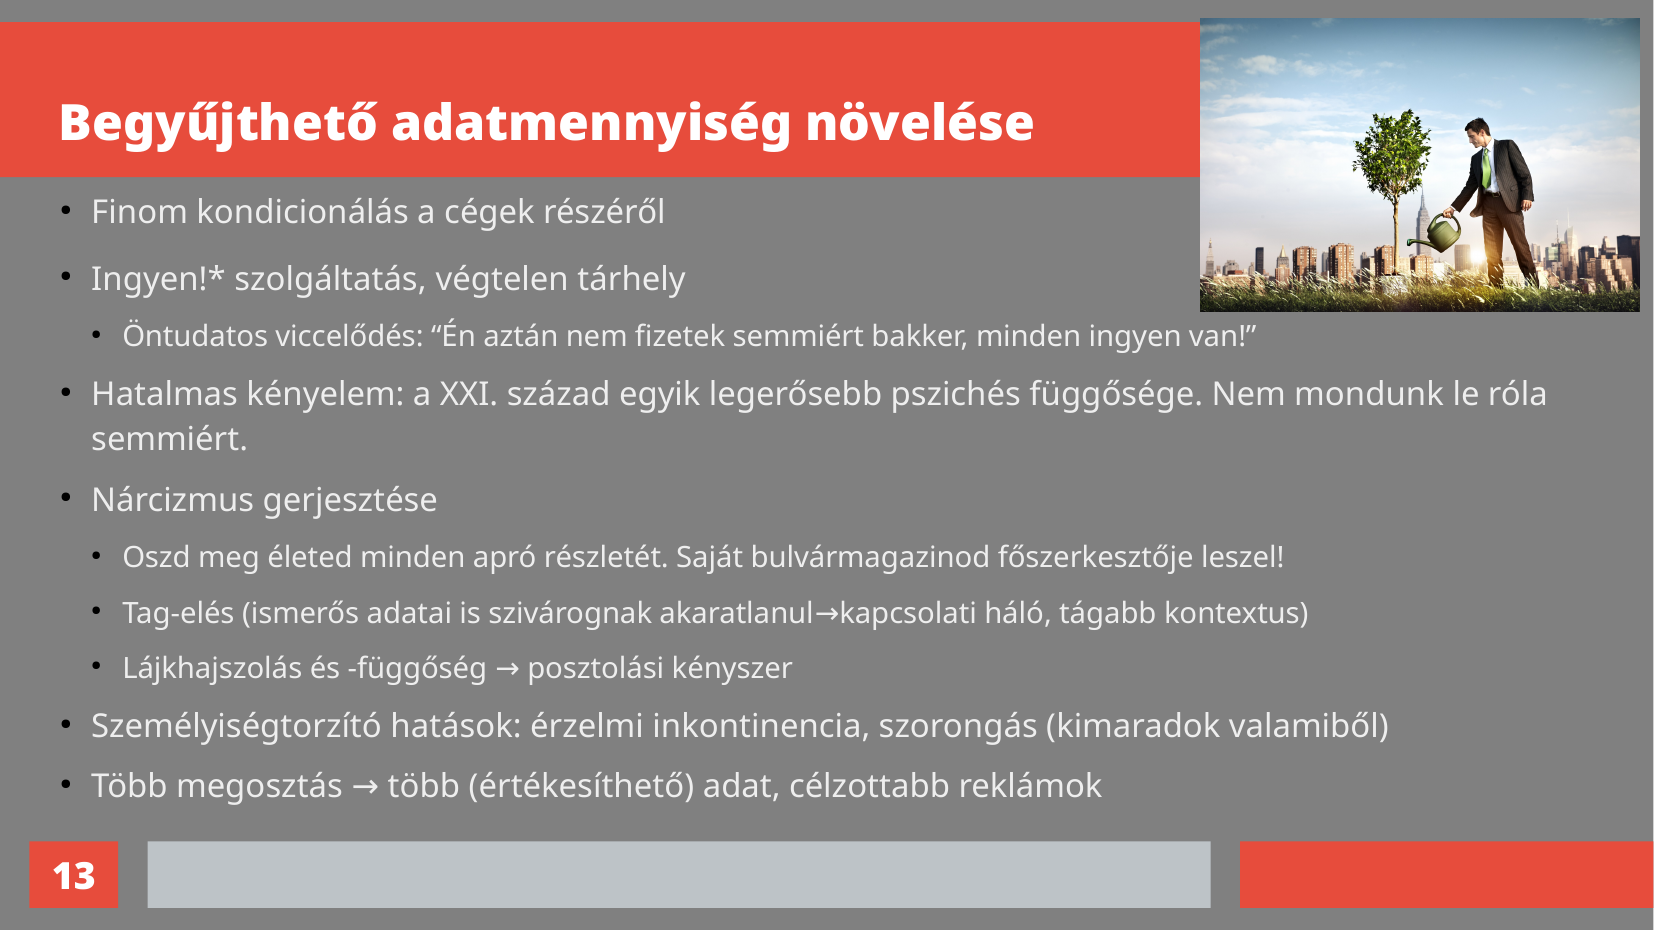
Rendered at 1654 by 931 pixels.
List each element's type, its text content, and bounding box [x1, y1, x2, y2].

title Begyűjthető adatmennyiség növelése [58, 44, 1200, 155]
list Finom kondicionálás a cégek részéről Ingyen!* szolgáltatás, végtelen tárhely Öntudatos viccelődés: “Én aztán nem fizetek semmiért bakker, minden ingyen van!” Hatalmas kényelem: a XXI. század egyik legerősebb pszichés függősége. Nem mondunk le róla semmiért. Nárcizmus gerjesztése Oszd meg életed minden apró részletét. Saját bulvármagazinod főszerkesztője leszel! Tag-elés (ismerős adatai is szivárognak akaratlanul→kapcsolati háló, tágabb kontextus) Lájkhajszolás és -függőség → posztolási kényszer Személyiségtorzító hatások: érzelmi inkontinencia, szorongás (kimaradok valamiből) Több megosztás → több (értékesíthető) adat, célzottabb reklámok [60, 188, 1576, 811]
picture [1200, 18, 1640, 312]
